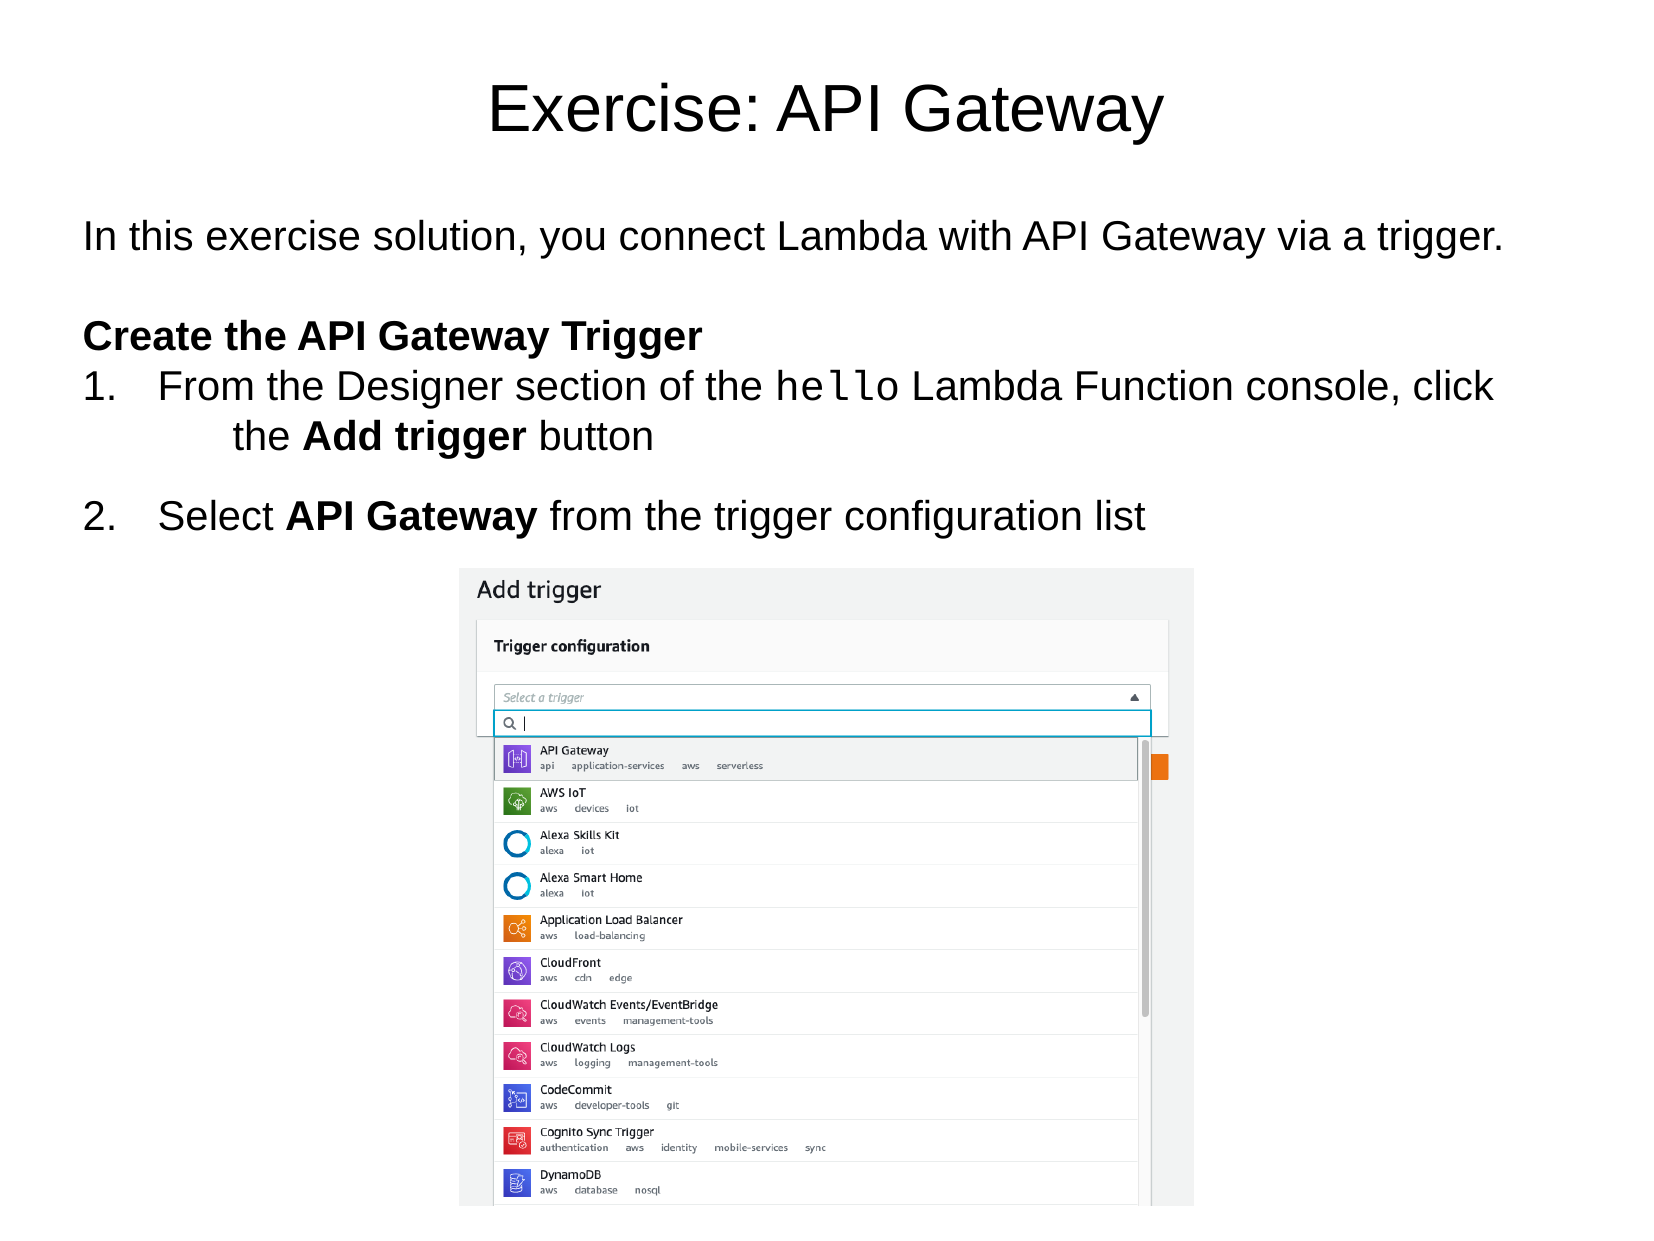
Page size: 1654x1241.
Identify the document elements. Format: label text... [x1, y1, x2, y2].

title Exercise: API Gateway [82, 1, 1571, 208]
picture [459, 568, 1194, 1206]
list In this exercise solution, you connect Lambda with API Gateway via a trigger. Create the API Gateway Trigger From the Designer section of the hello Lambda Function console, click the Add trigger button Select API Gateway from the trigger configuration list [82, 208, 1571, 652]
